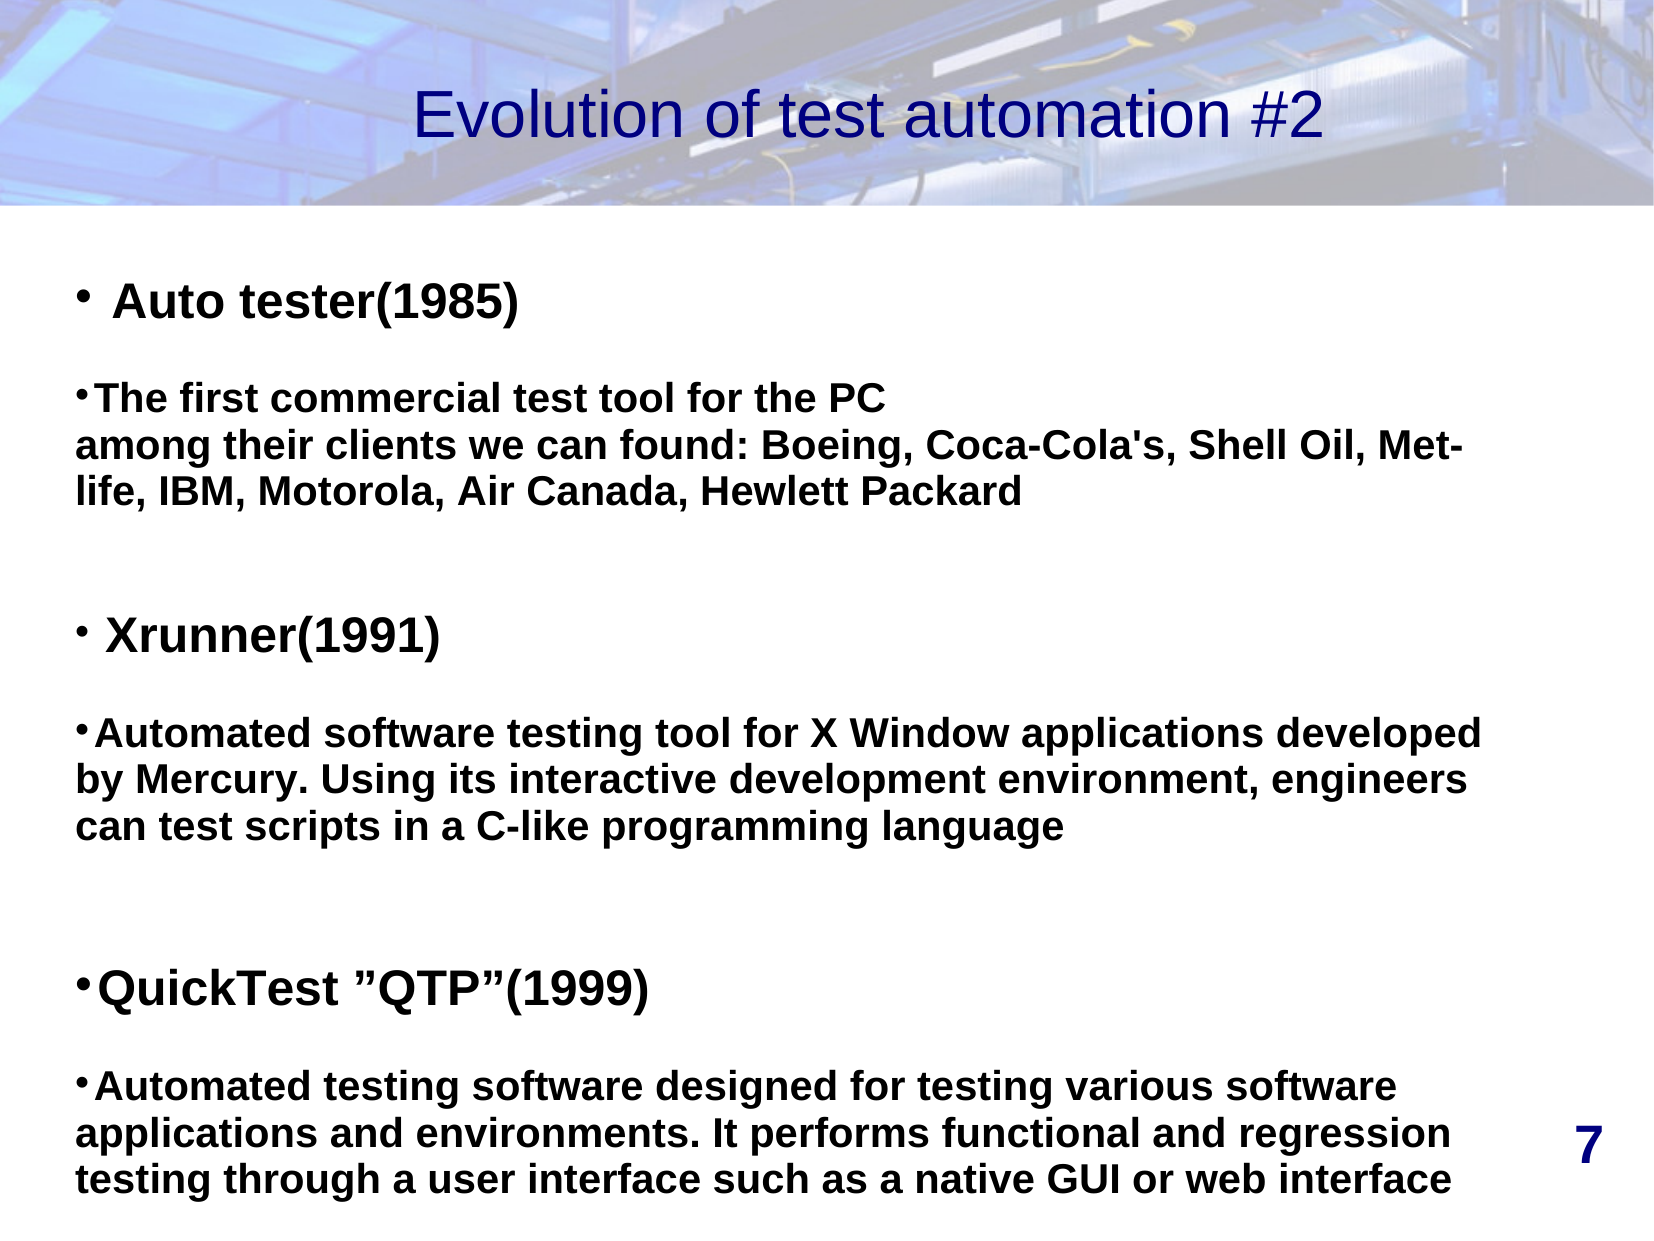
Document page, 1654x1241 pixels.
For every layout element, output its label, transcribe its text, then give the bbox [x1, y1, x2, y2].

picture [0, 0, 1654, 1241]
subtitle Auto tester(1985) The first commercial test tool for the PC among their clients we can found: Boeing, Coca-Cola's, Shell Oil, Met-life, IBM, Motorola, Air Canada, Hewlett Packard Xrunner(1991) Automated software testing tool for X Window applications developed by Mercury. Using its interactive development environment, engineers can test scripts in a C-like programming language QuickTest ”QTP”(1999) Automated testing software designed for testing various software applications and environments. It performs functional and regression testing through a user interface such as a native GUI or web interface [74, 270, 1530, 1139]
text_box 7 [1559, 1104, 1629, 1241]
title Evolution of test automation #2 [86, 0, 1575, 208]
